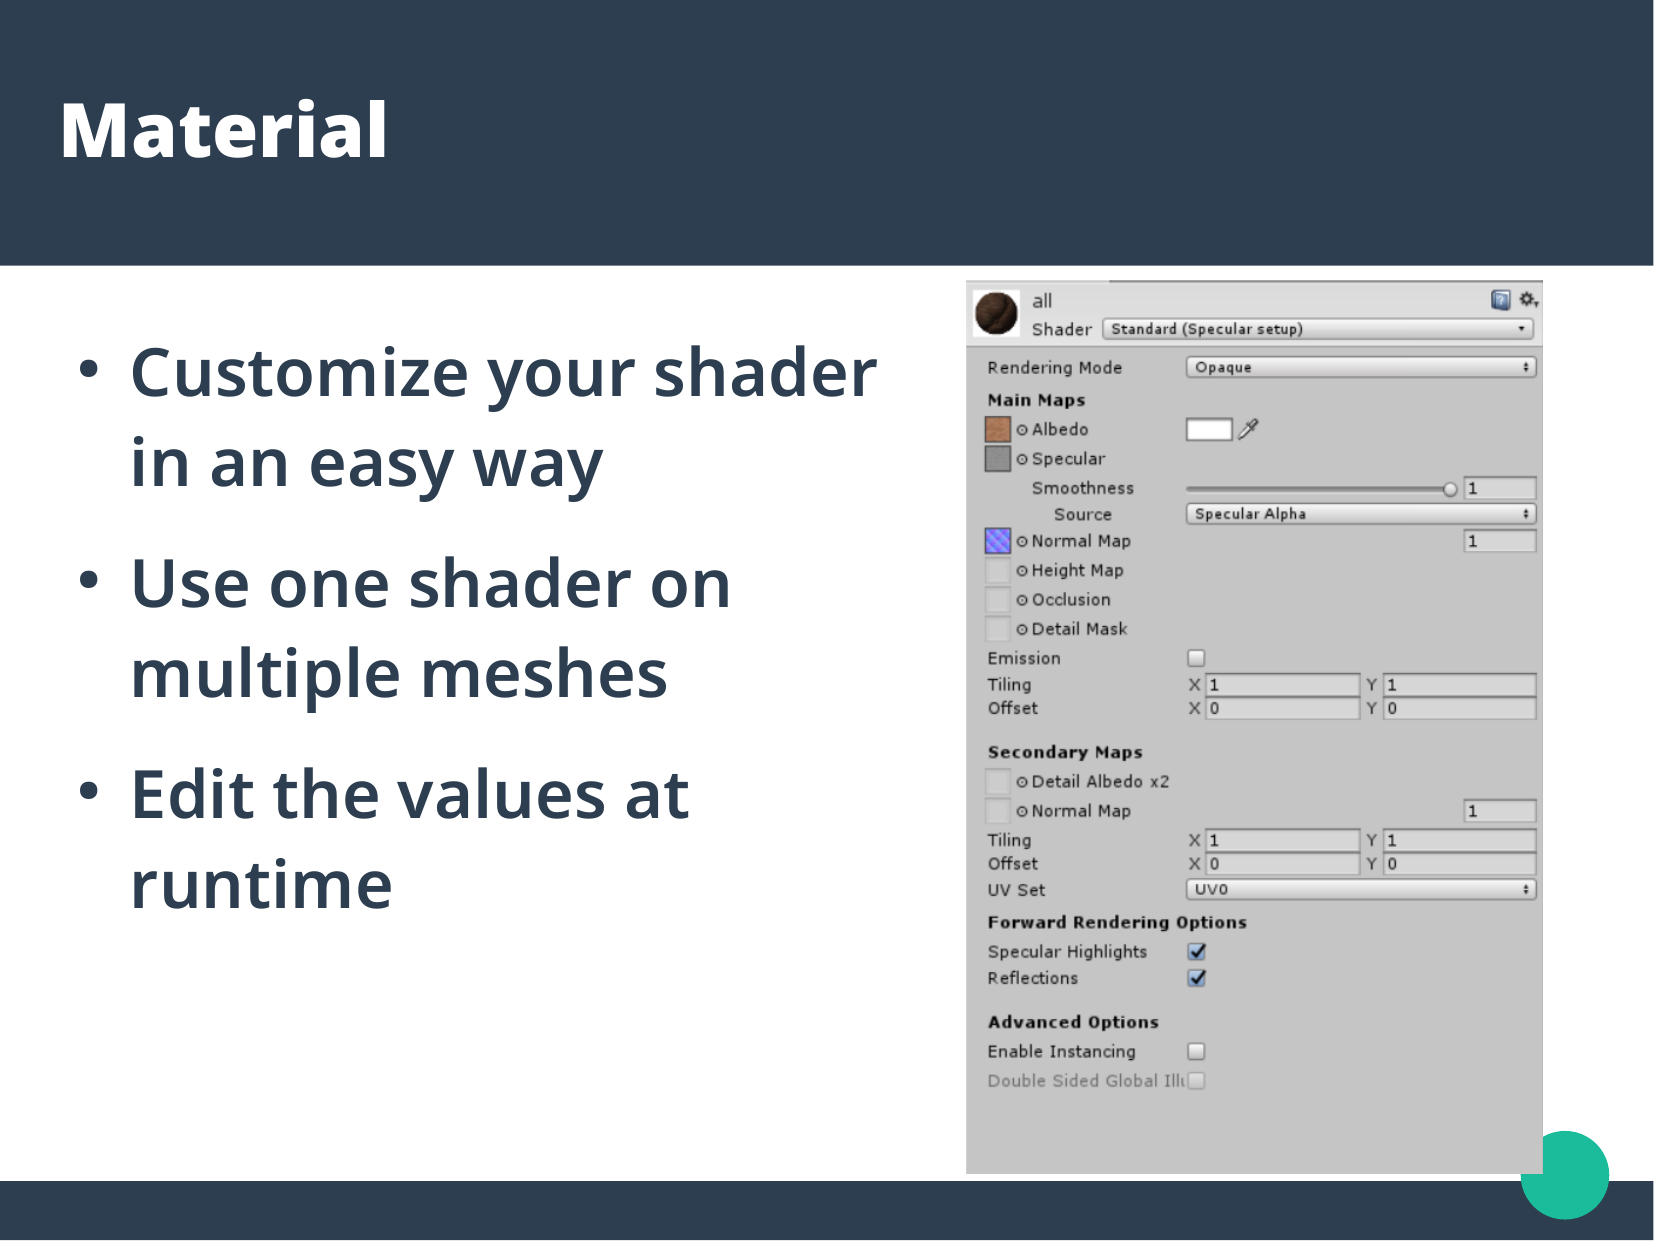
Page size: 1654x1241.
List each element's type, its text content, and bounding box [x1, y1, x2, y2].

picture [966, 280, 1543, 1175]
list Customize your shader in an easy way Use one shader on multiple meshes Edit the values at runtime [59, 324, 906, 1152]
title Material [59, 49, 1595, 207]
